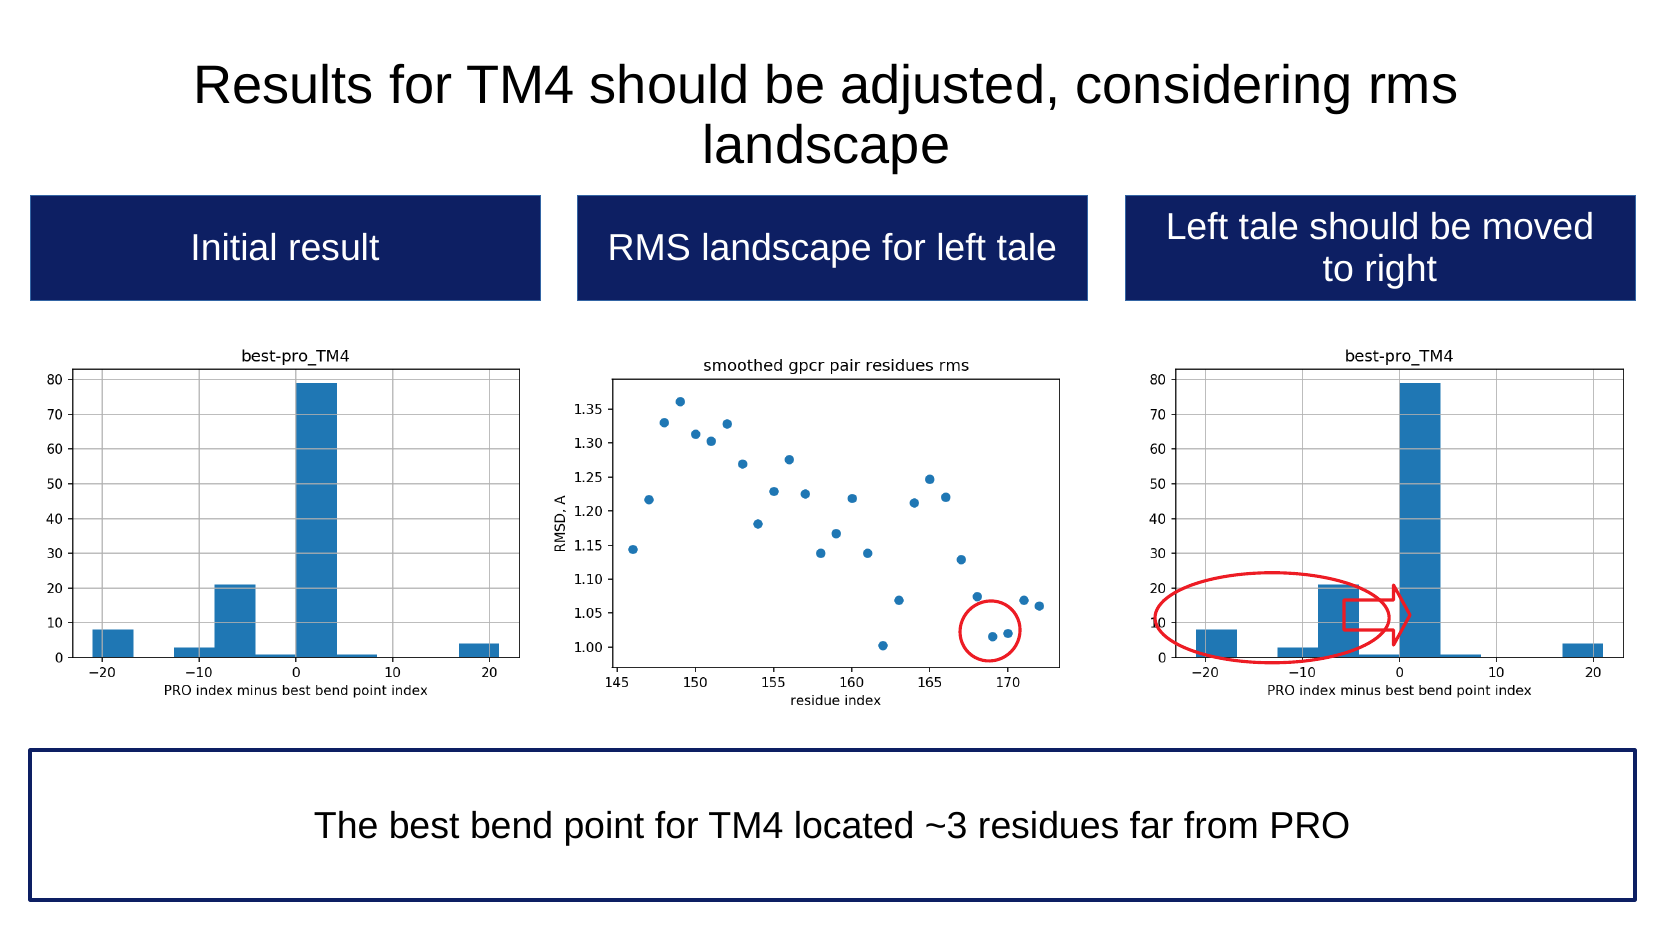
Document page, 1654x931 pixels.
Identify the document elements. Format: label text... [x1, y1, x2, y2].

text_box RMS landscape for left tale [577, 195, 1088, 301]
picture [0, 323, 1654, 715]
text_box [1155, 572, 1411, 663]
text_box Initial result [30, 195, 541, 301]
text_box The best bend point for TM4 located ~3 residues far from PRO [30, 750, 1636, 901]
text_box Left tale should be moved to right [1125, 195, 1636, 301]
title Results for TM4 should be adjusted, considering rms landscape [82, 37, 1571, 193]
text_box [960, 600, 1021, 661]
